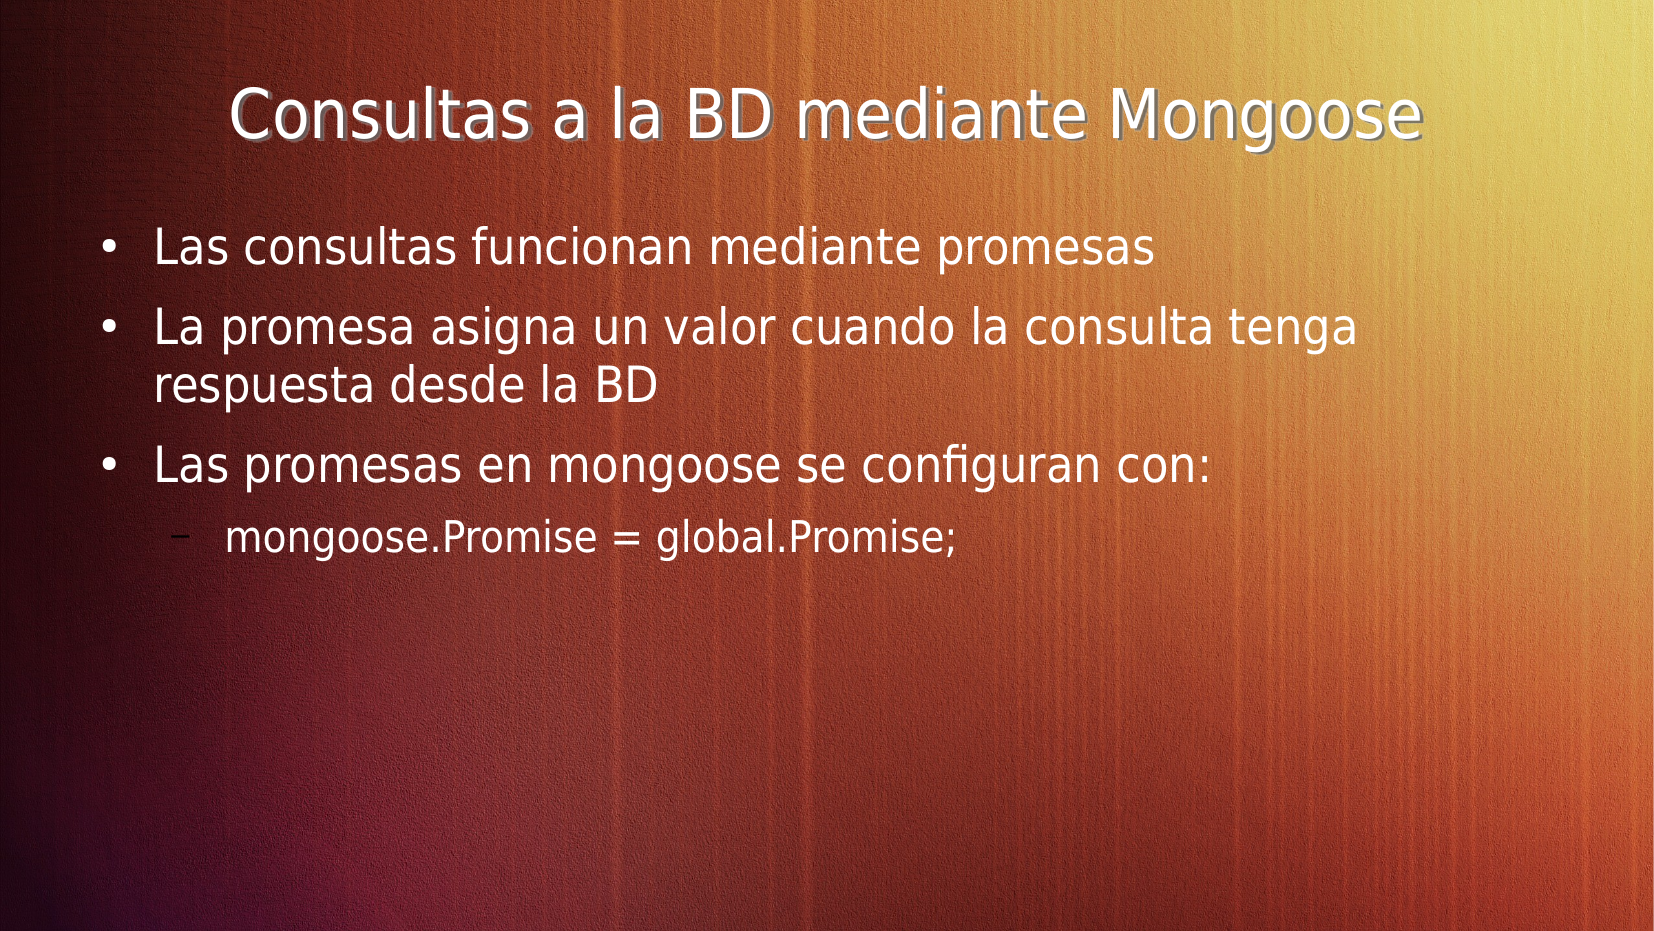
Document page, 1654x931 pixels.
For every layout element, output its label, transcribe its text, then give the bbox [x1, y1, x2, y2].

picture [0, 0, 1654, 931]
list Las consultas funcionan mediante promesas La promesa asigna un valor cuando la consulta tenga respuesta desde la BD Las promesas en mongoose se configuran con: mongoose.Promise = global.Promise; [82, 217, 1571, 758]
title Consultas a la BD mediante Mongoose [82, 37, 1571, 193]
